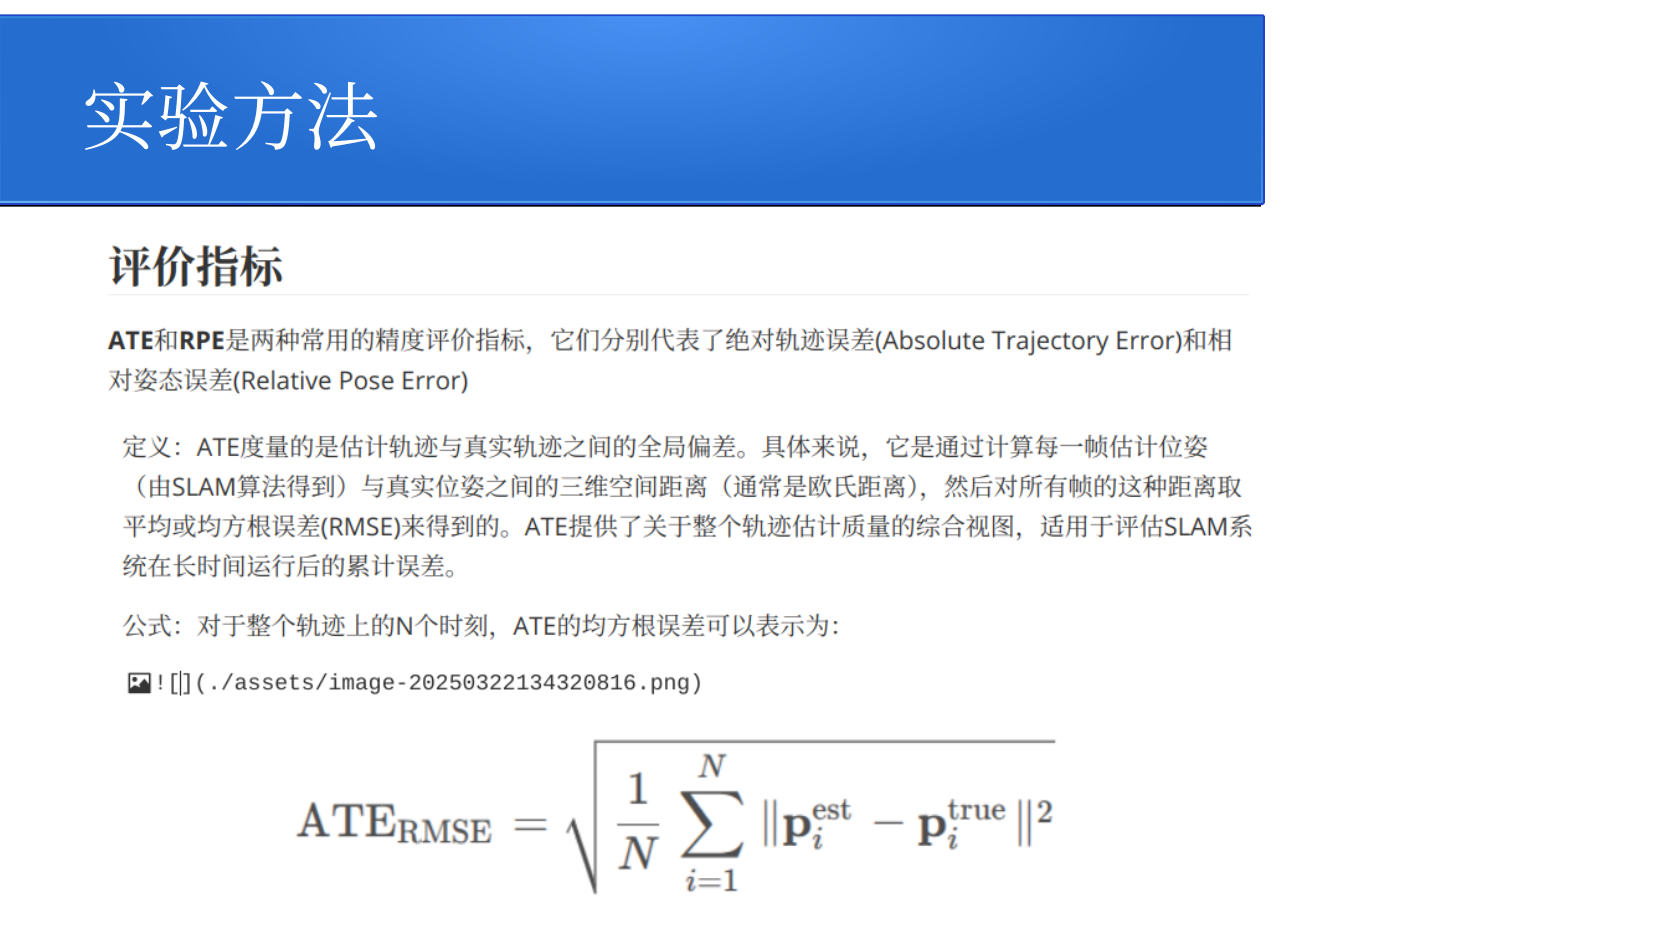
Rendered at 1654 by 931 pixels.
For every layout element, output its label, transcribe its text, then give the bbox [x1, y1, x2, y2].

picture [100, 224, 1264, 412]
title 实验方法 [82, 35, 1235, 189]
picture [108, 425, 1276, 931]
